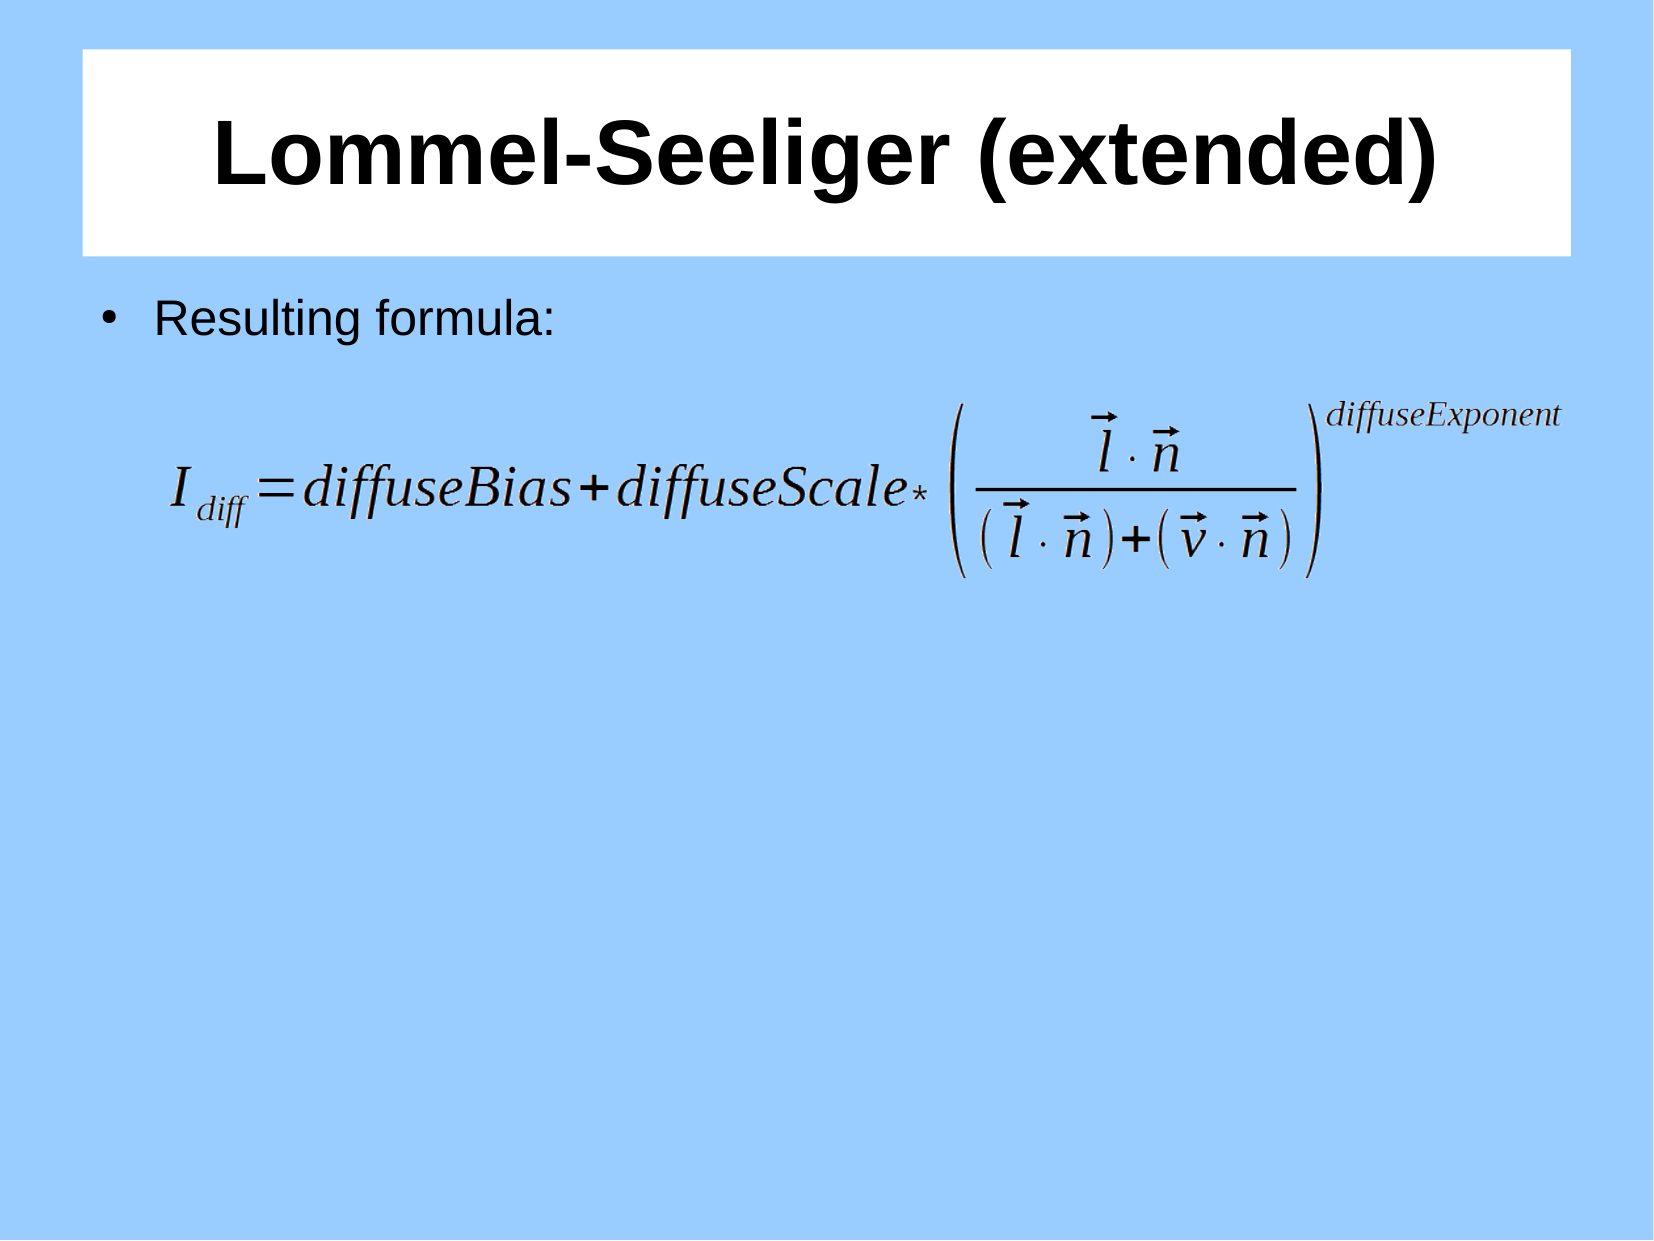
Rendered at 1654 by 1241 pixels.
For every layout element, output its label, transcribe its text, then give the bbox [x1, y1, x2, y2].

title Lommel-Seeliger (extended) [82, 49, 1571, 257]
picture [153, 393, 1571, 593]
list Resulting formula: [82, 290, 1571, 1170]
